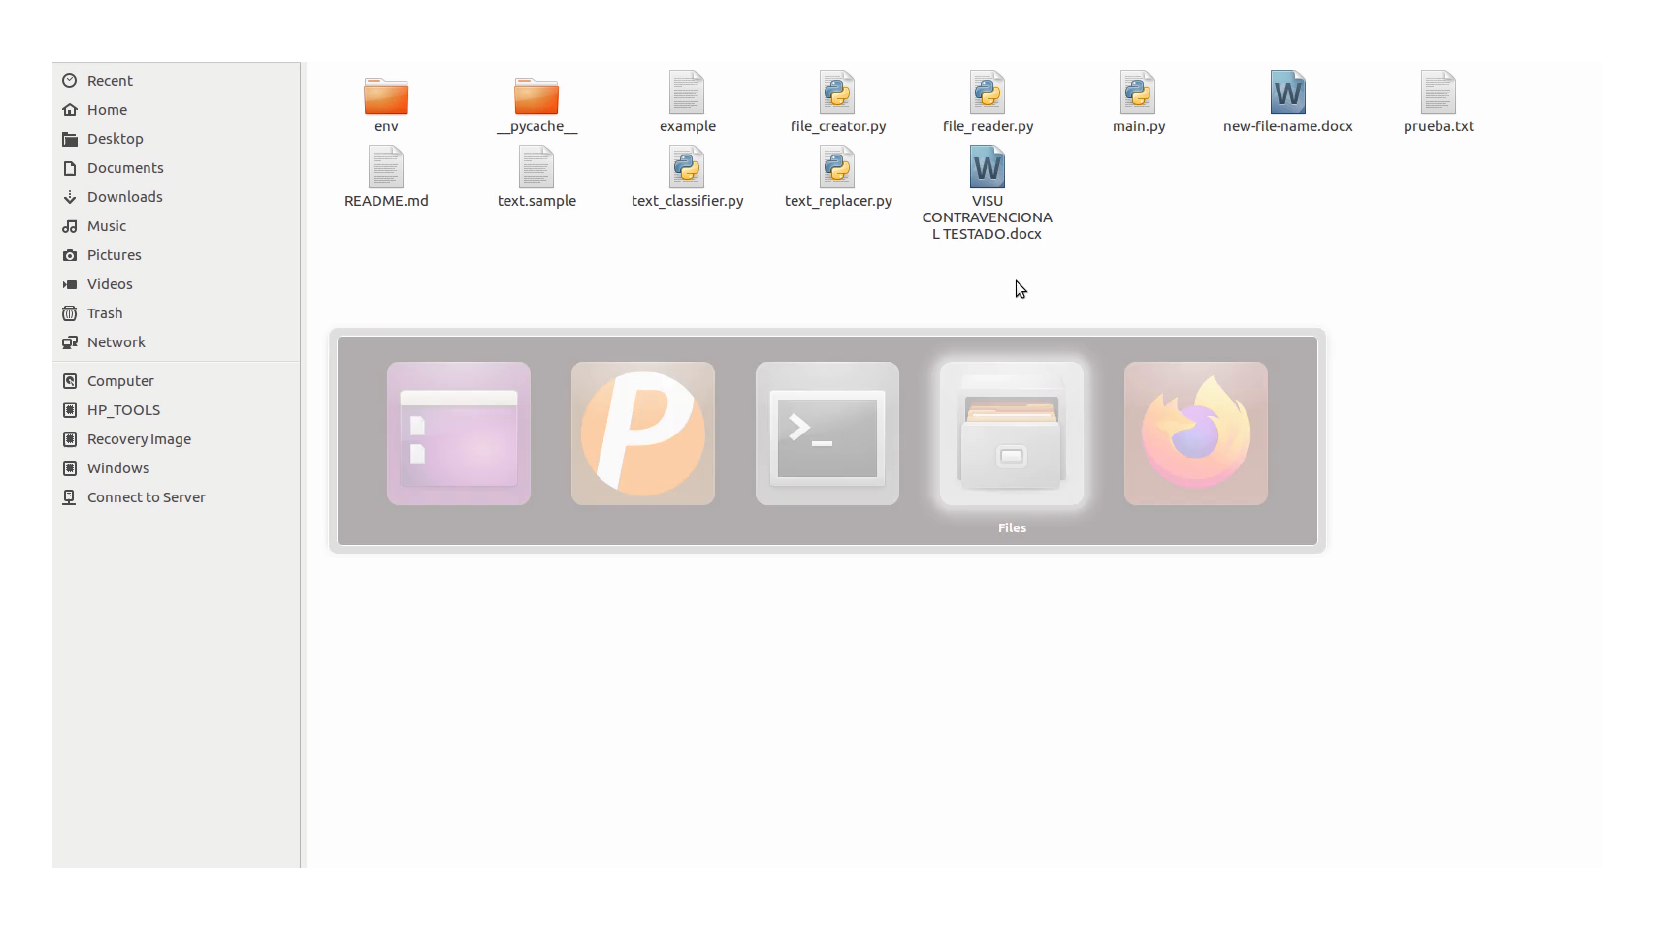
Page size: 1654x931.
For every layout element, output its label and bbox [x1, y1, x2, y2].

text_box [51, 61, 1603, 869]
